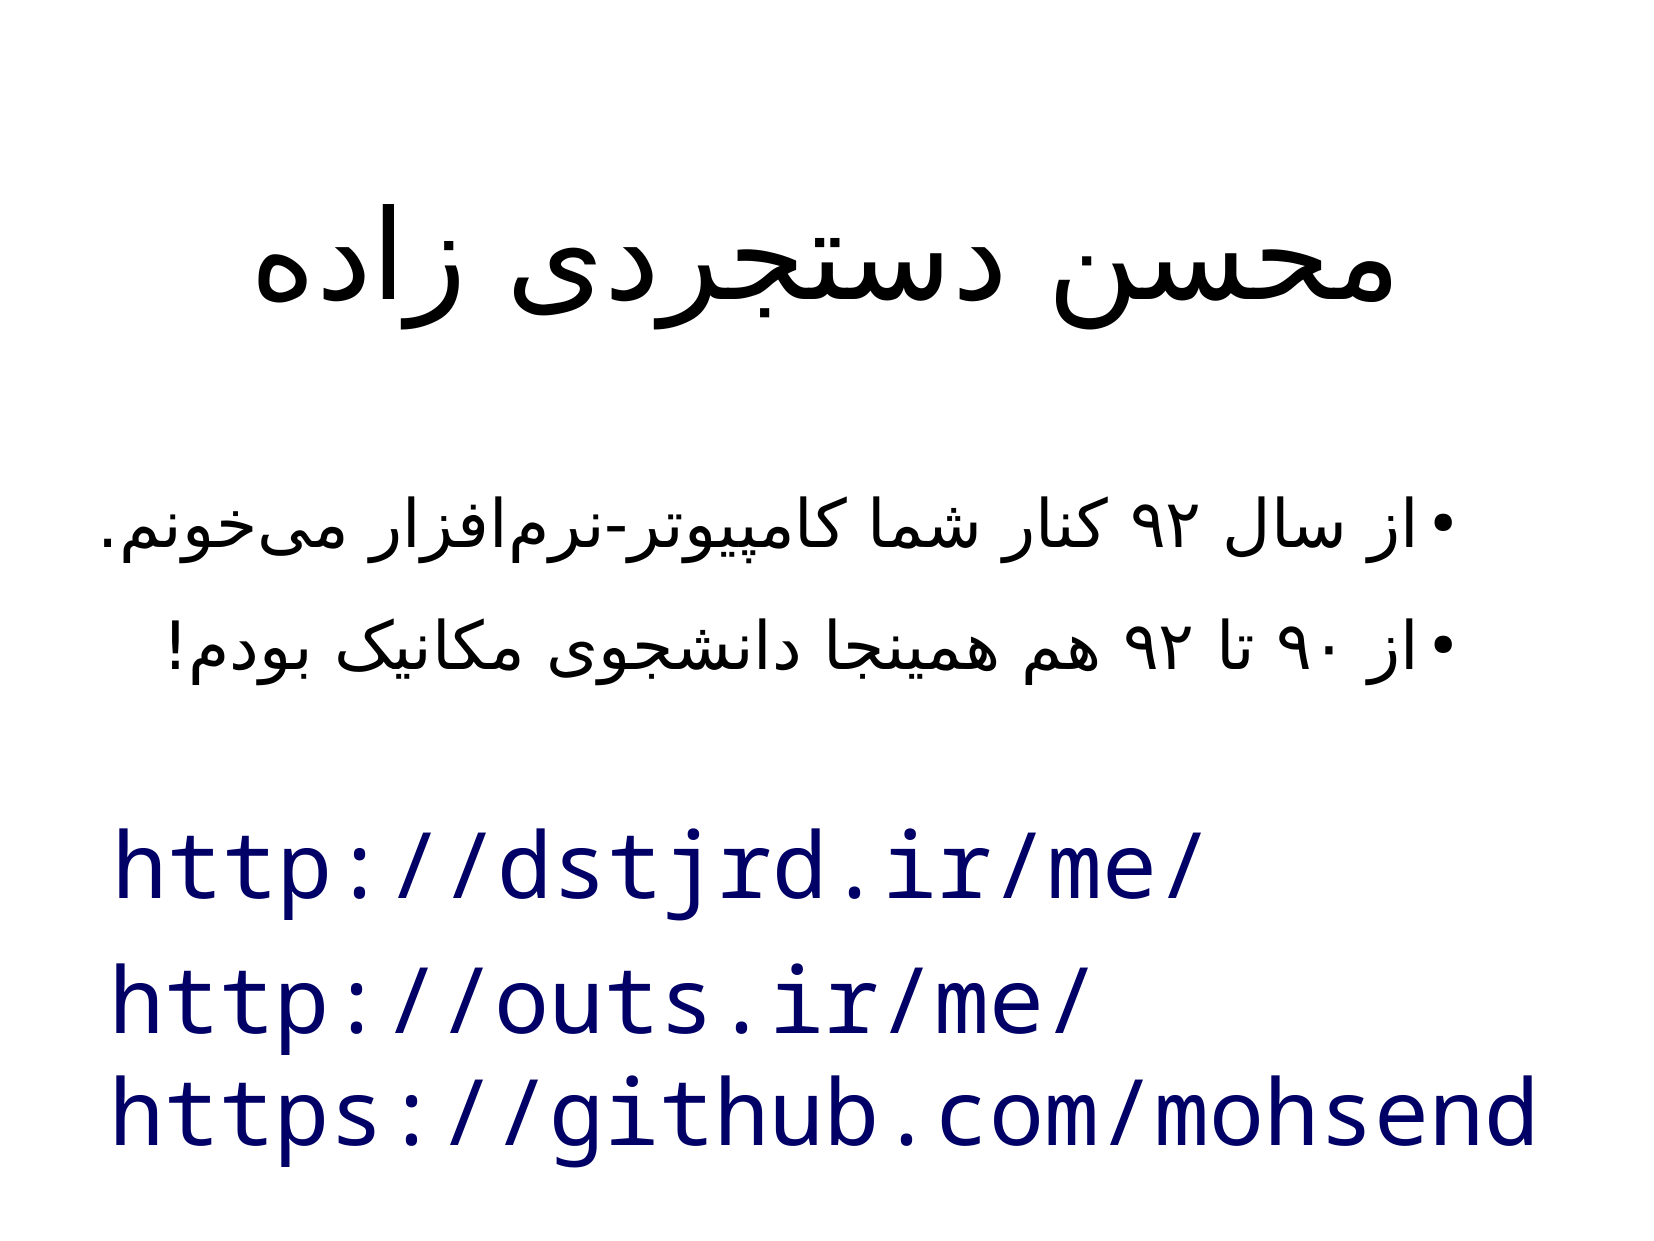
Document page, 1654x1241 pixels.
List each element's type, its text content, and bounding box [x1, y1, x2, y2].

text_box http://outs.ir/me/ [109, 901, 1482, 1013]
title محسن دستجردی زاده [82, 152, 1571, 361]
text_box http://dstjrd.ir/me/ [112, 766, 1486, 960]
subtitle از سال ۹۲ کنار شما کامپیوتر-نرم‌افزار می‌خونم. از ۹۰ تا ۹۲ هم همینجا دانشجوی مکانیک بودم! [82, 496, 1456, 676]
text_box https://github.com/mohsend [109, 1013, 1591, 1207]
